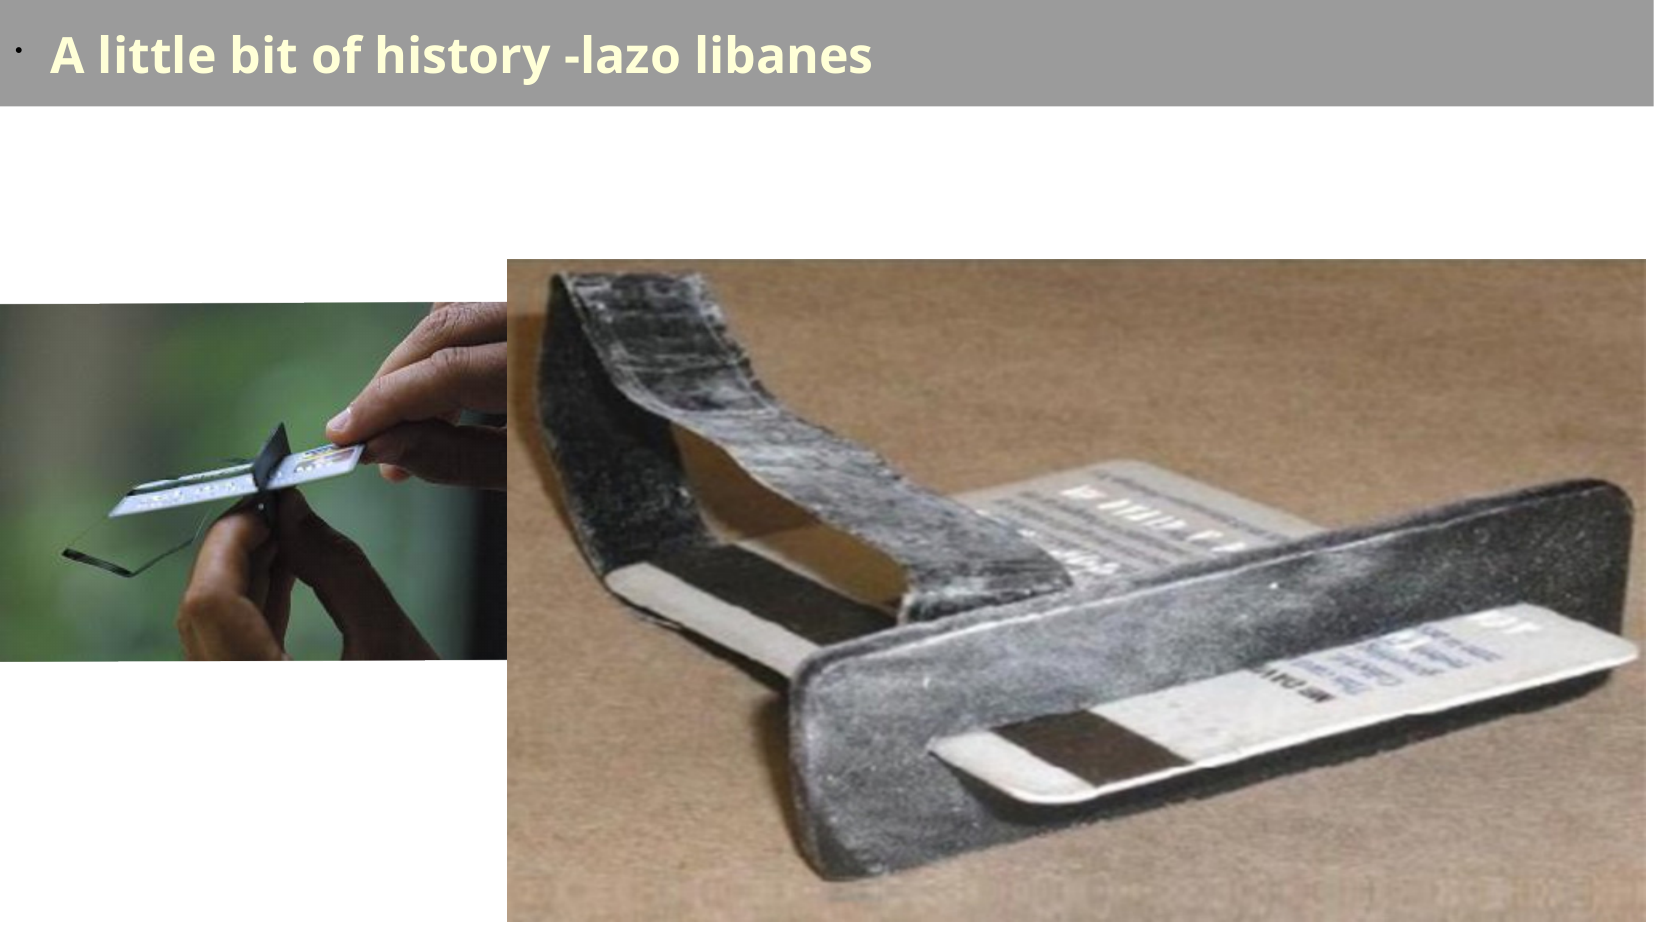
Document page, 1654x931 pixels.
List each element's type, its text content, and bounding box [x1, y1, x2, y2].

picture [0, 259, 1646, 922]
title A little bit of history -lazo libanes [0, 0, 1654, 107]
